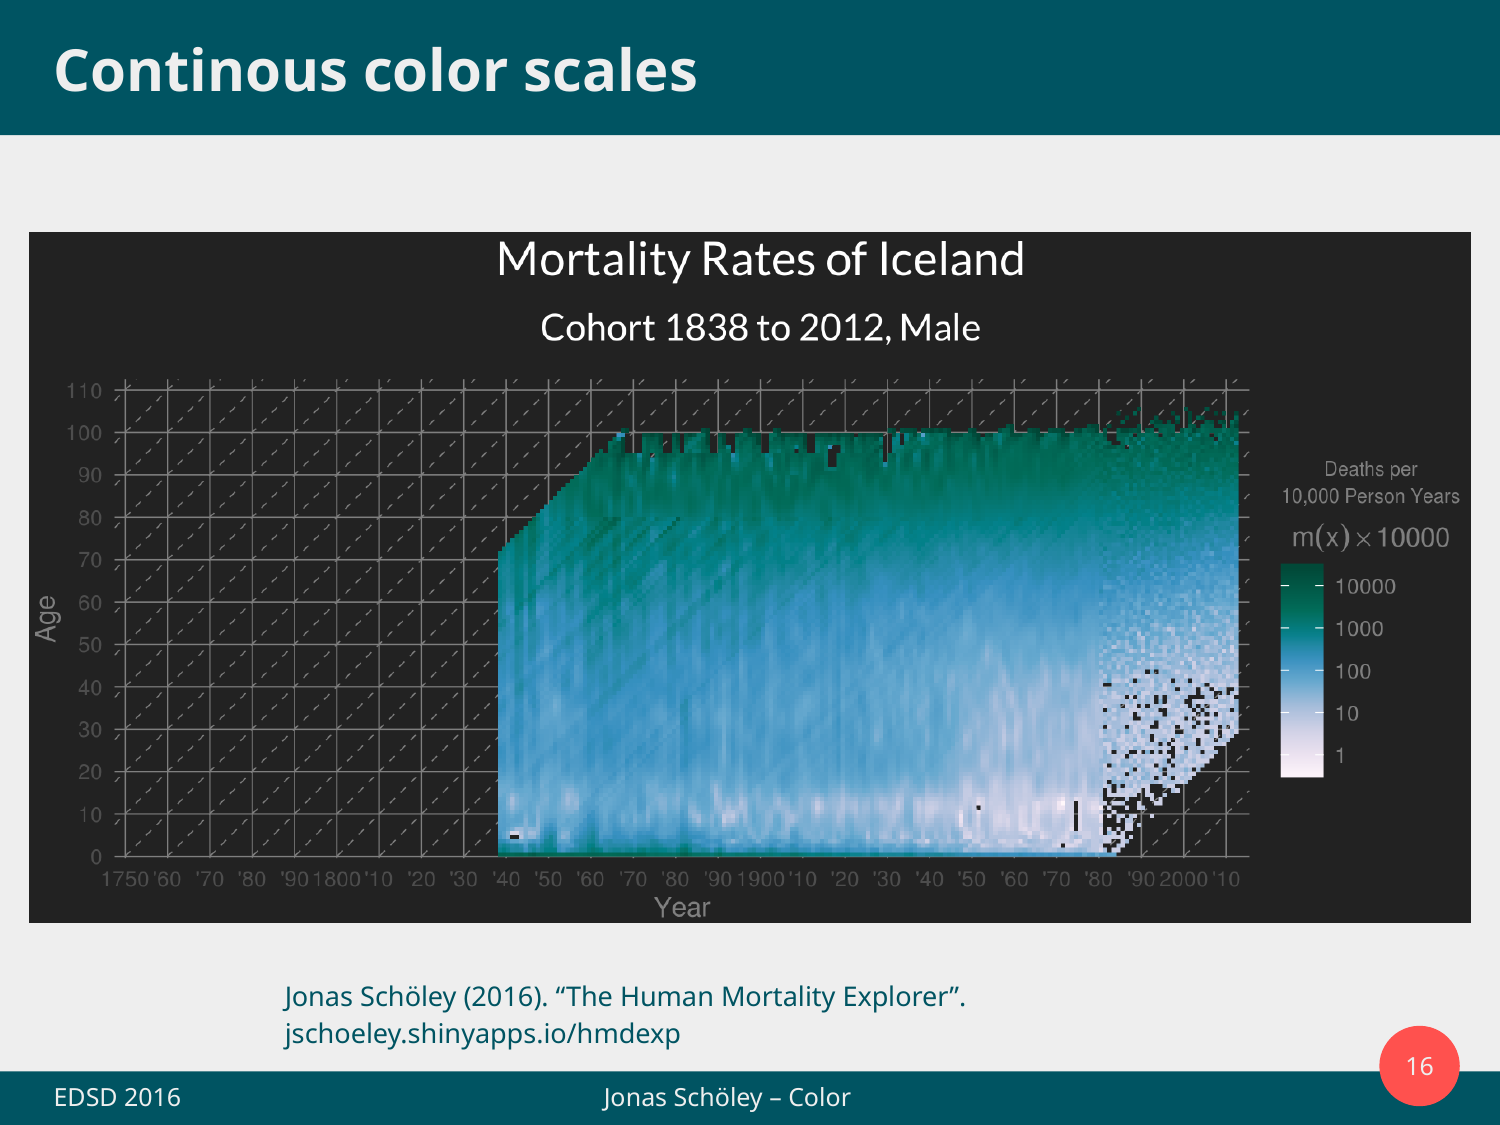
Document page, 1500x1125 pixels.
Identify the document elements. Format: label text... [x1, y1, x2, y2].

text_box Jonas Schöley (2016). “The Human Mortality Explorer”. jschoeley.shinyapps.io/hmdexp [270, 970, 1231, 1057]
picture [29, 232, 1471, 923]
title Continous color scales [53, 0, 1447, 141]
